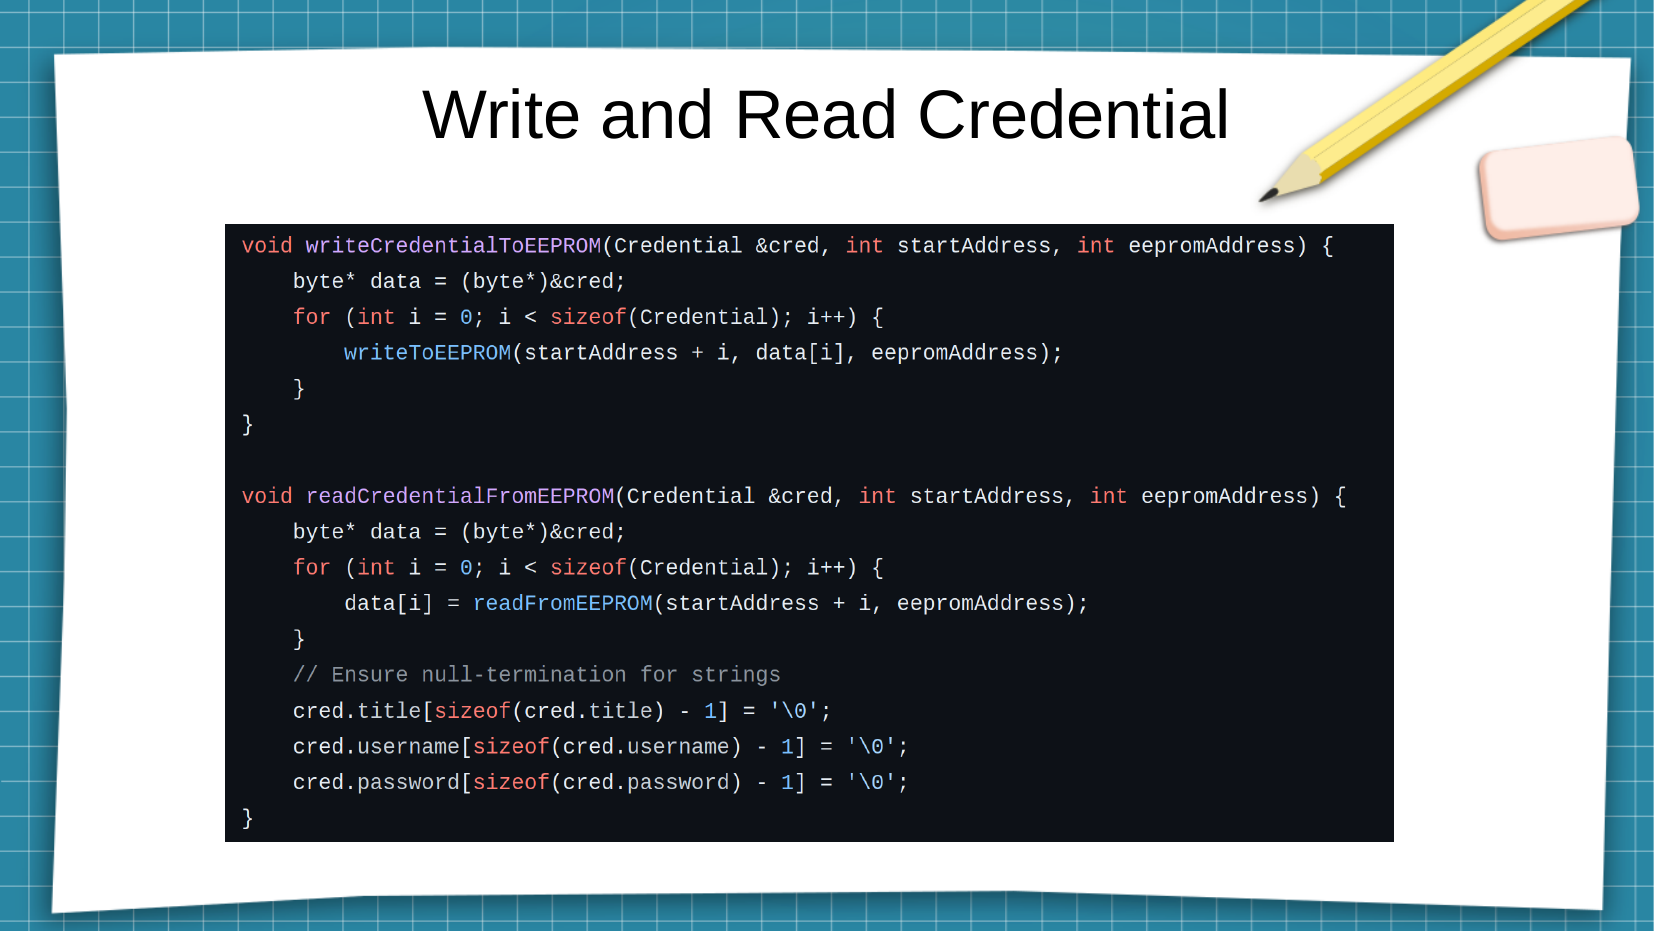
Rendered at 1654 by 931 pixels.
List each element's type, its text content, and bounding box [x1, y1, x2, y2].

title Write and Read Credential [82, 37, 1571, 193]
picture [0, 0, 1654, 931]
